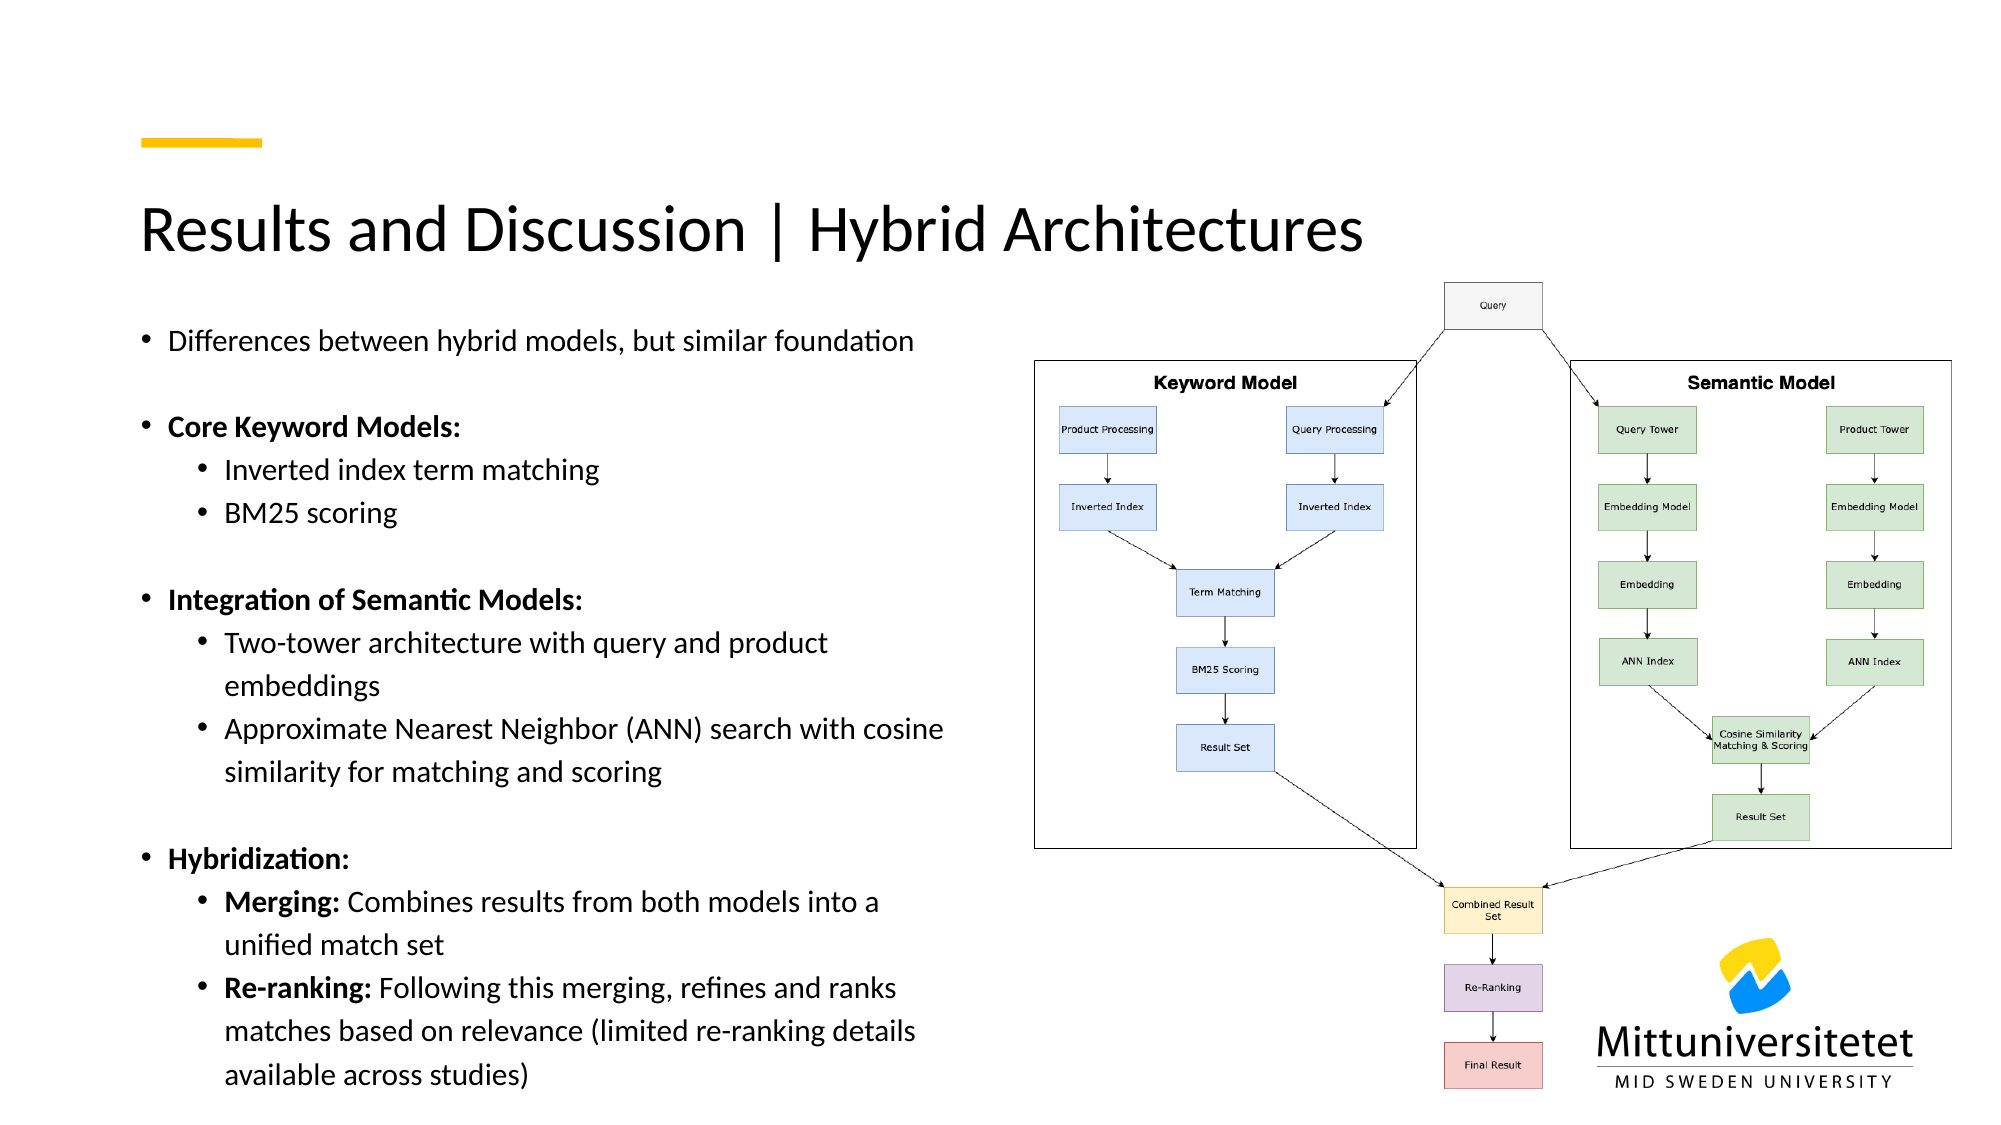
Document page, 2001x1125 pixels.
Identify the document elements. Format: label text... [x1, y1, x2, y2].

list Differences between hybrid models, but similar foundation Core Keyword Models: Inverted index term matching BM25 scoring Integration of Semantic Models: Two-tower architecture with query and product embeddings Approximate Nearest Neighbor (ANN) search with cosine similarity for matching and scoring Hybridization: Merging: Combines results from both models into a unified match set Re-ranking: Following this merging, refines and ranks matches based on relevance (limited re-ranking details available across studies) [124, 306, 991, 1105]
picture [1034, 282, 1952, 1089]
title Results and Discussion | Hybrid Architectures [124, 186, 1384, 417]
